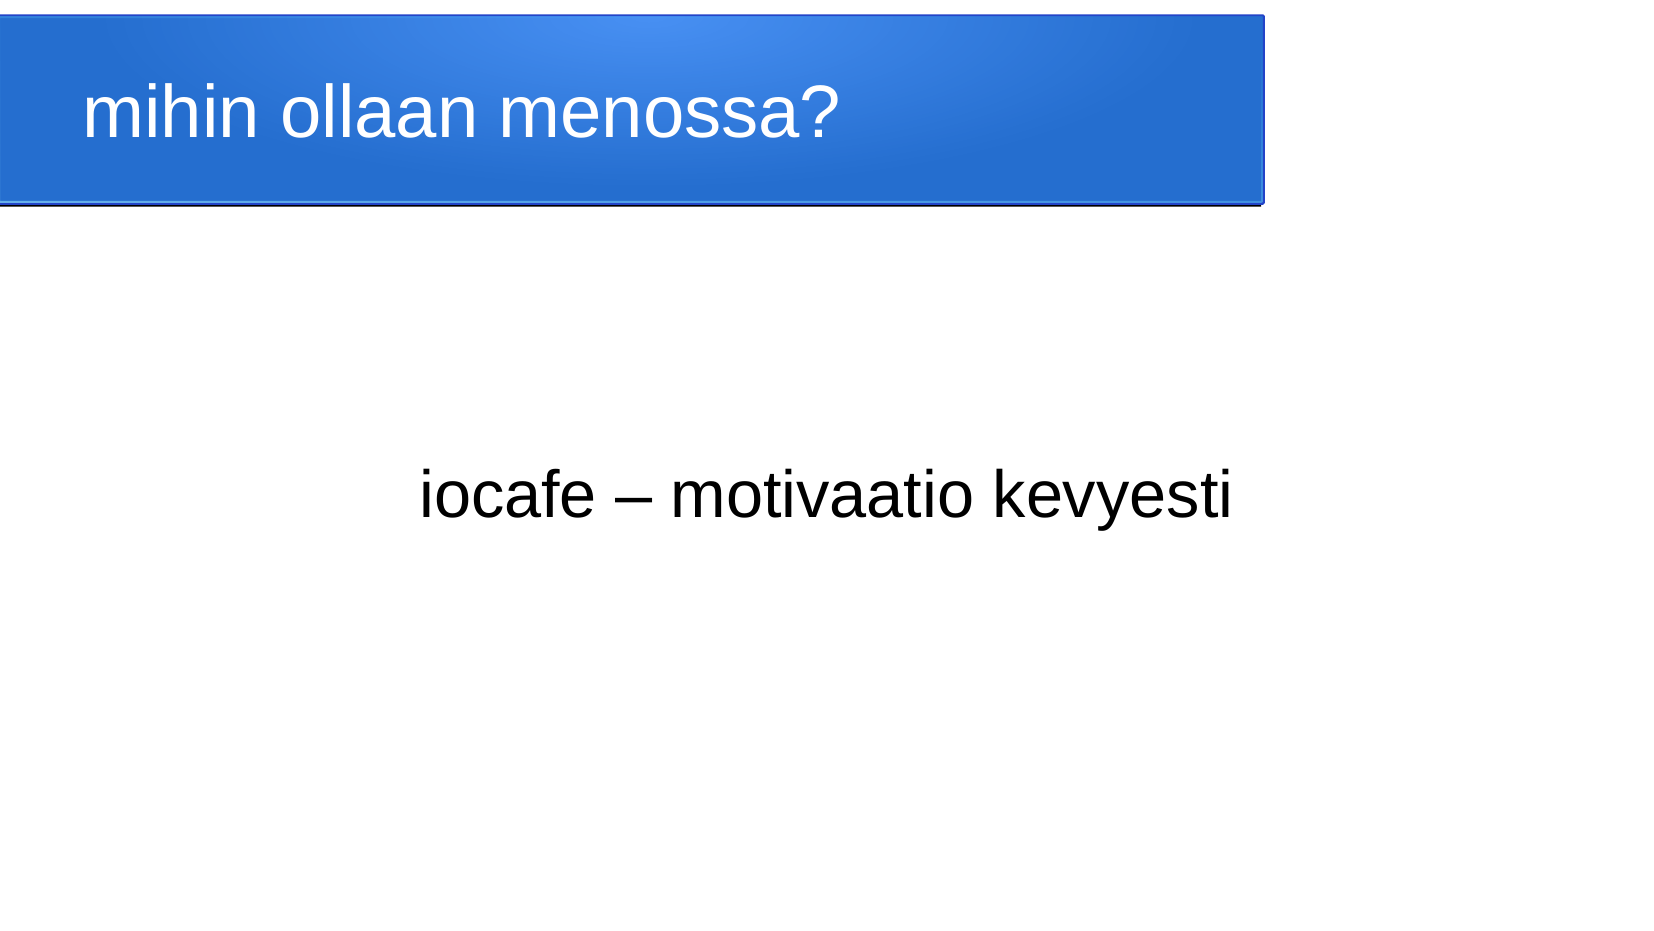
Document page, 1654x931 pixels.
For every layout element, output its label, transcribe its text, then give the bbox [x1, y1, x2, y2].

subtitle iocafe – motivaatio kevyesti [82, 224, 1571, 764]
title mihin ollaan menossa? [82, 35, 1235, 189]
